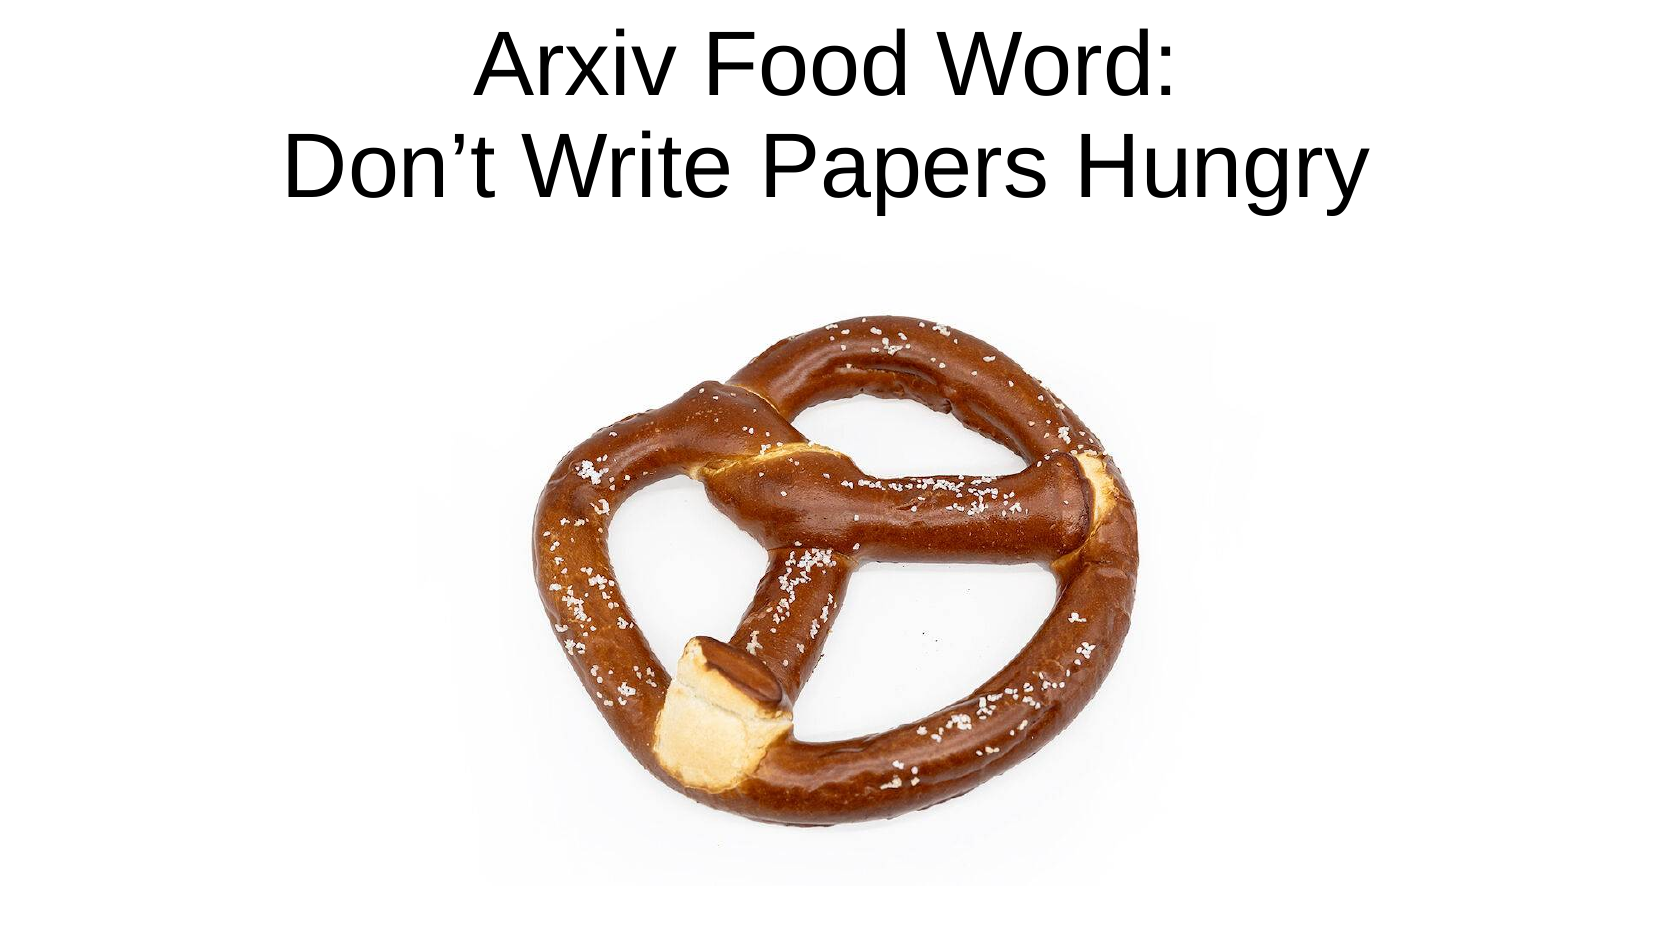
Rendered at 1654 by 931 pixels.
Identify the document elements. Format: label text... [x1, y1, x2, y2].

title Arxiv Food Word: Don’t Write Papers Hungry [82, 12, 1571, 218]
picture [417, 247, 1270, 886]
